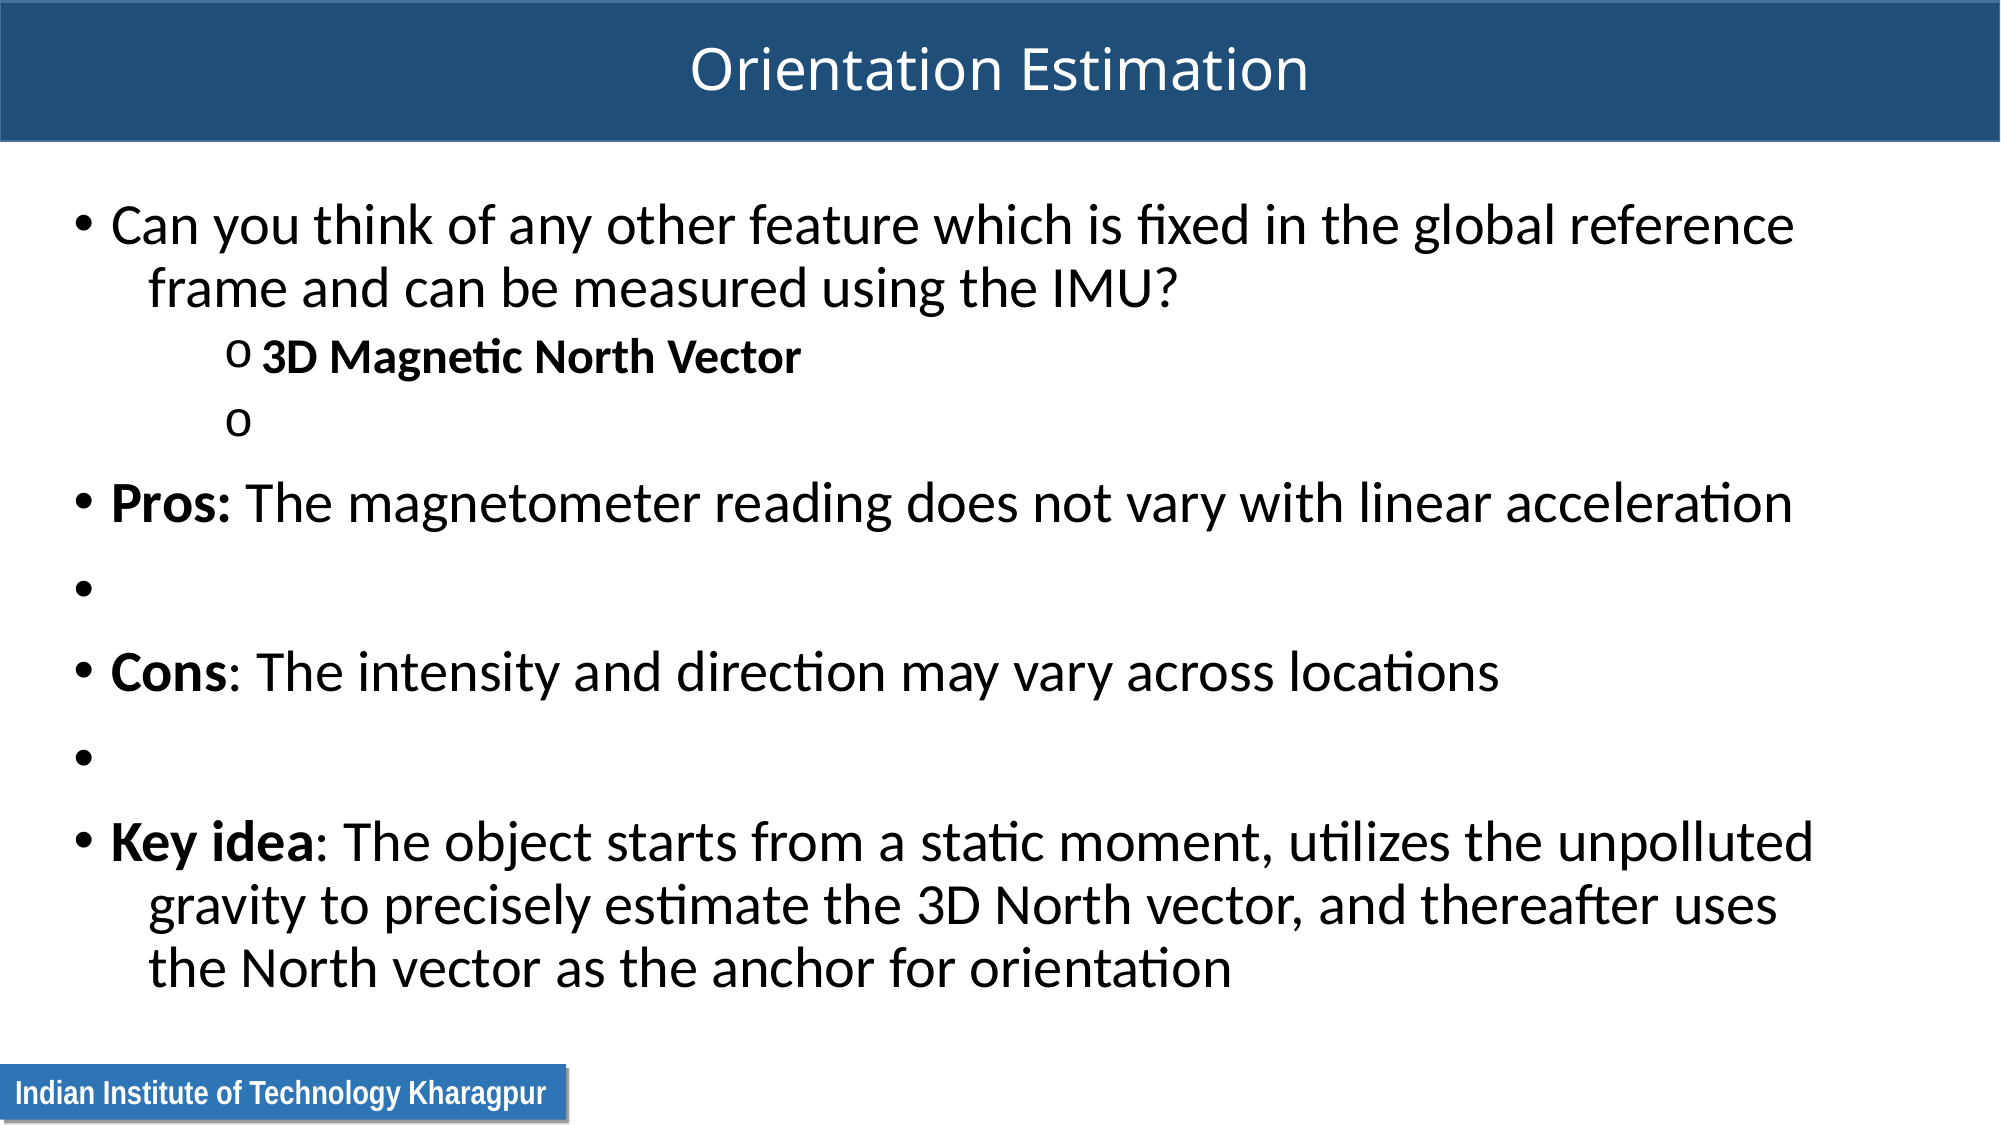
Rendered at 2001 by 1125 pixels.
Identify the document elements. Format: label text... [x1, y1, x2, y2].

list Can you think of any other feature which is fixed in the global reference frame and can be measured using the IMU? 3D Magnetic North Vector Pros: The magnetometer reading does not vary with linear acceleration Cons: The intensity and direction may vary across locations Key idea: The object starts from a static moment, utilizes the unpolluted gravity to precisely estimate the 3D North vector, and thereafter uses the North vector as the anchor for orientation [58, 186, 1954, 1065]
title Orientation Estimation [0, 1, 2000, 141]
